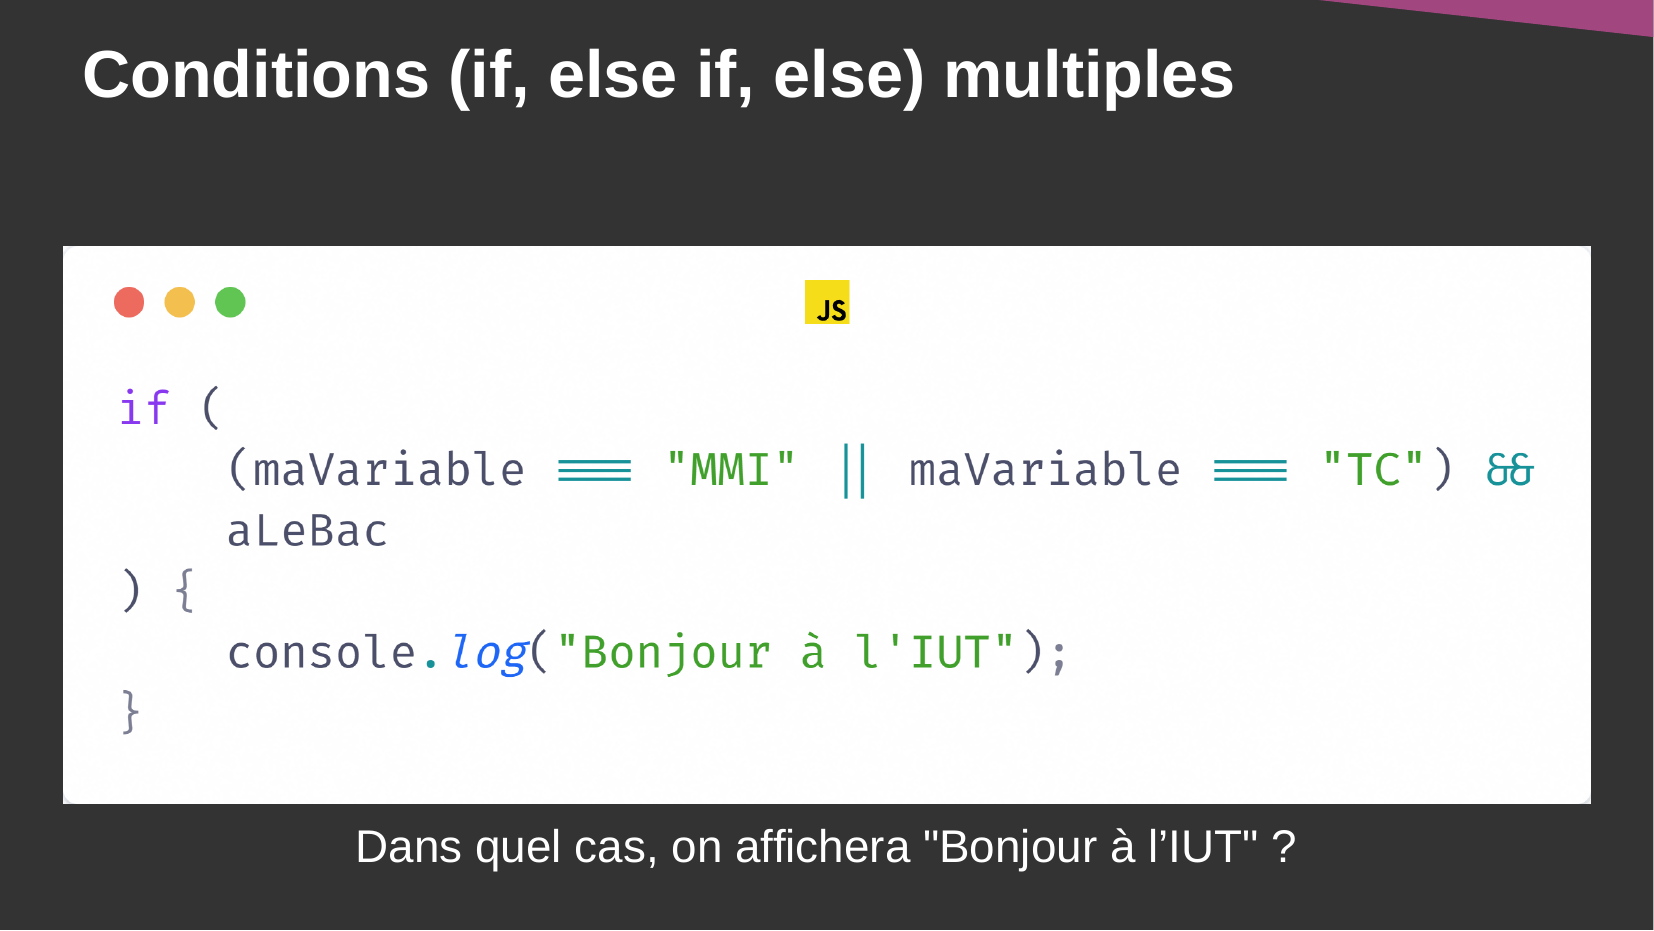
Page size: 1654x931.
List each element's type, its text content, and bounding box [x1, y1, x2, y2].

picture [63, 246, 1591, 804]
text_box [1318, 0, 1654, 38]
title Conditions (if, else if, else) multiples [82, 37, 1571, 114]
title Dans quel cas, on affichera "Bonjour à l’IUT" ? [342, 820, 1312, 886]
